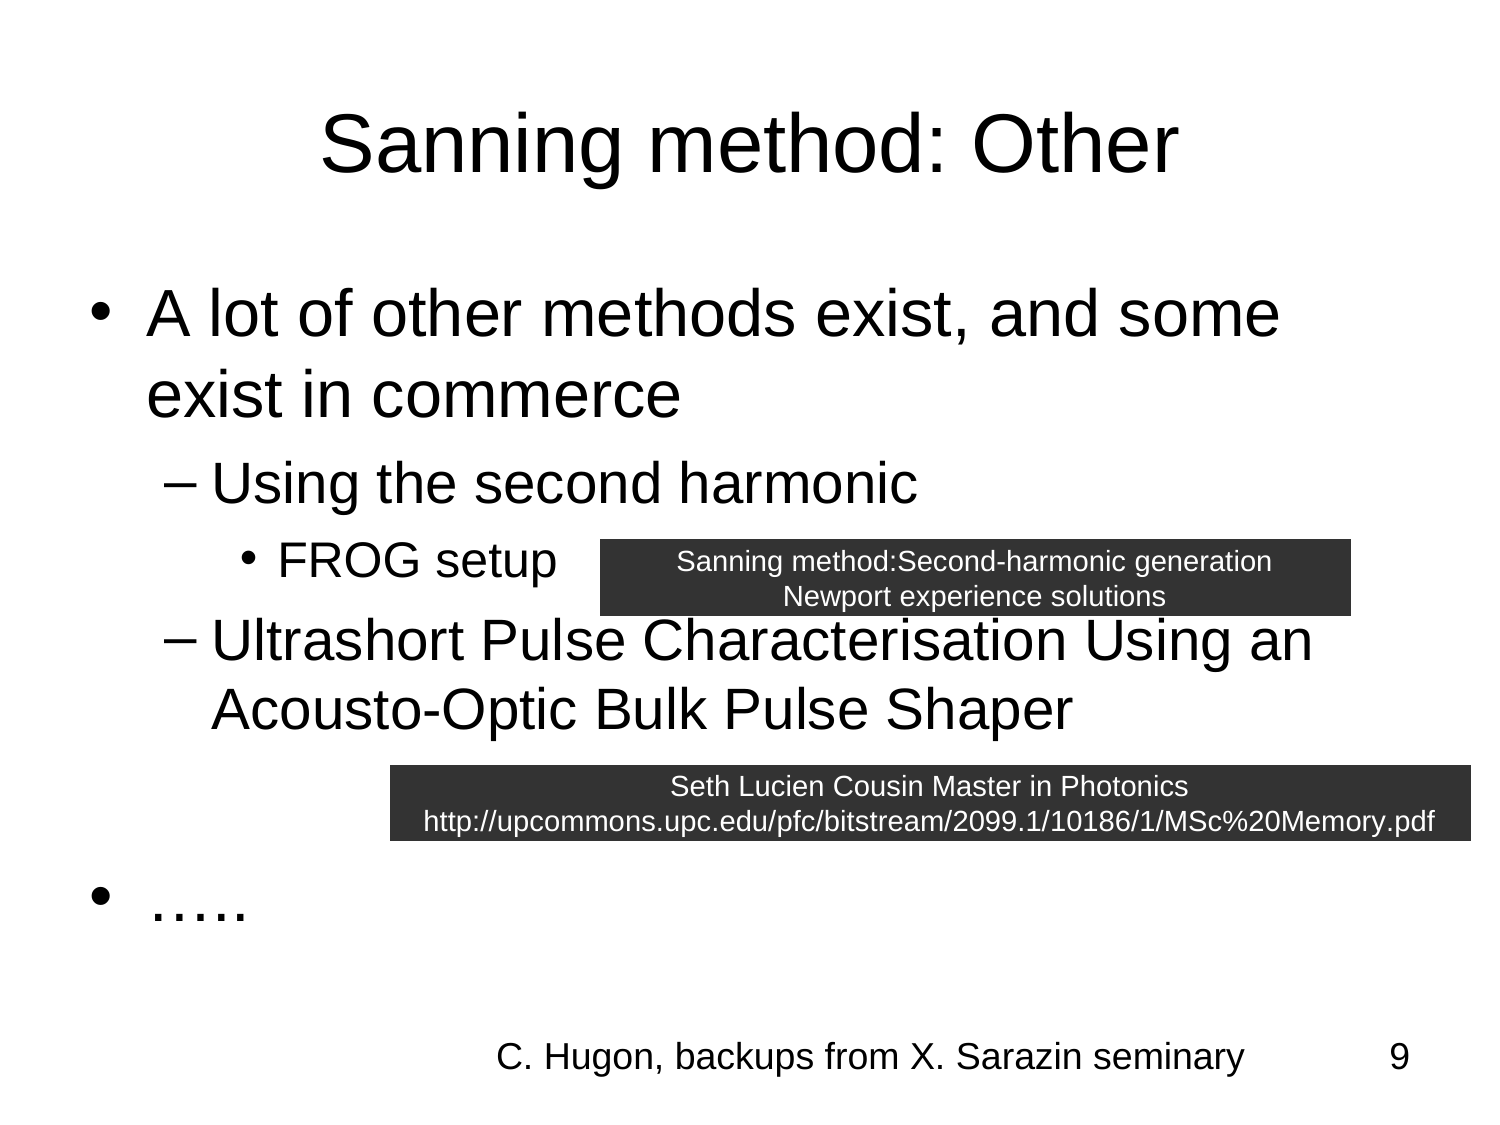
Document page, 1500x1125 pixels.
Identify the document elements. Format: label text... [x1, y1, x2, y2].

text_box Sanning method:Second-harmonic generation Newport experience solutions [600, 539, 1351, 616]
list A lot of other methods exist, and some exist in commerce Using the second harmonic FROG setup Ultrashort Pulse Characterisation Using an Acousto-Optic Bulk Pulse Shaper ….. [75, 262, 1426, 1005]
text_box Seth Lucien Cousin Master in Photonics http://upcommons.upc.edu/pfc/bitstream/2099.1/10186/1/MSc%20Memory.pdf [390, 765, 1471, 841]
title Sanning method: Other [75, 45, 1426, 233]
